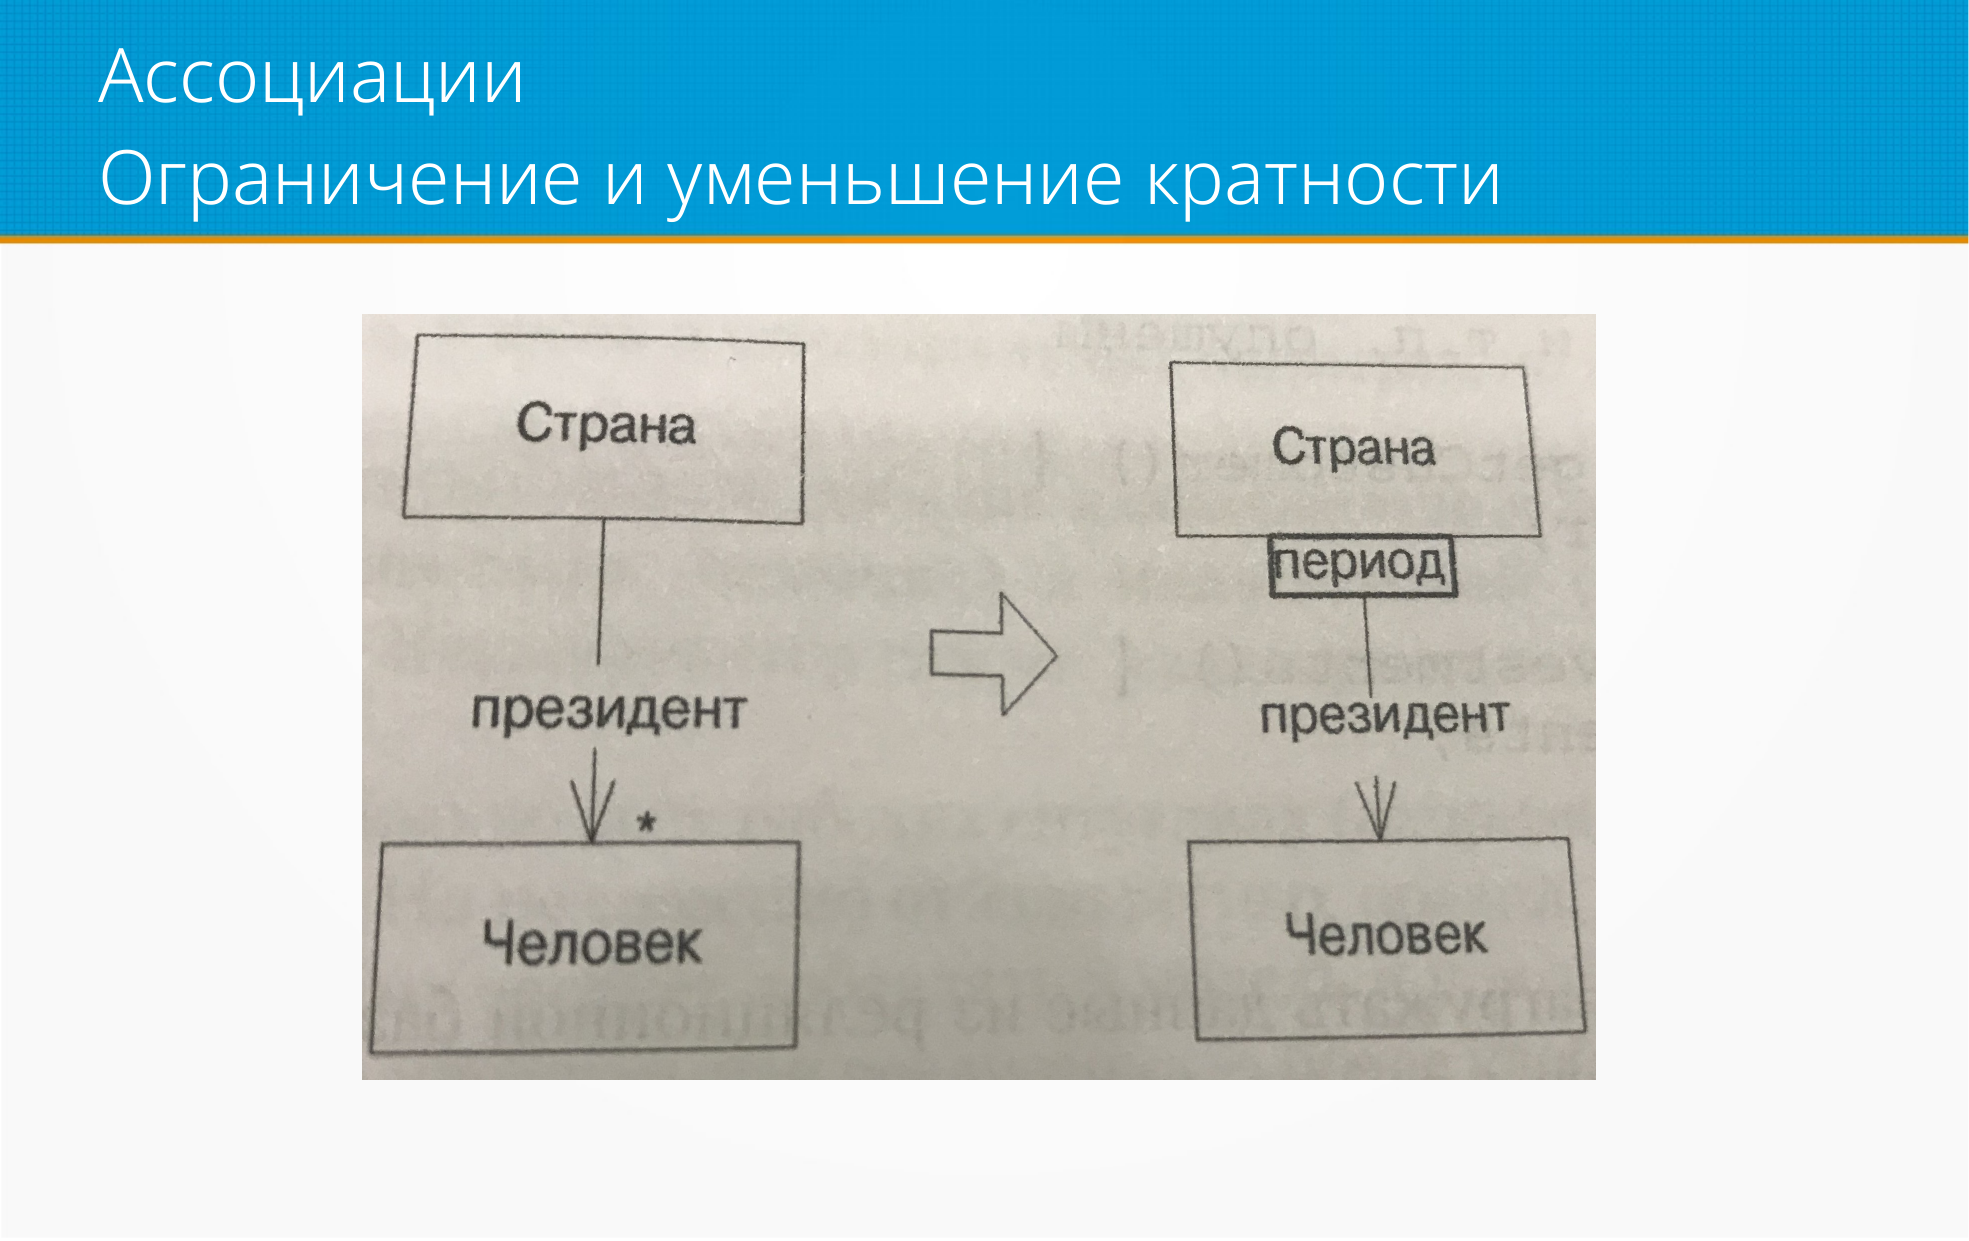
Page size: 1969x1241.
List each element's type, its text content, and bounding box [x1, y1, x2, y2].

title Ассоциации Ограничение и уменьшение кратности [98, 19, 1870, 227]
picture [0, 233, 1969, 1241]
